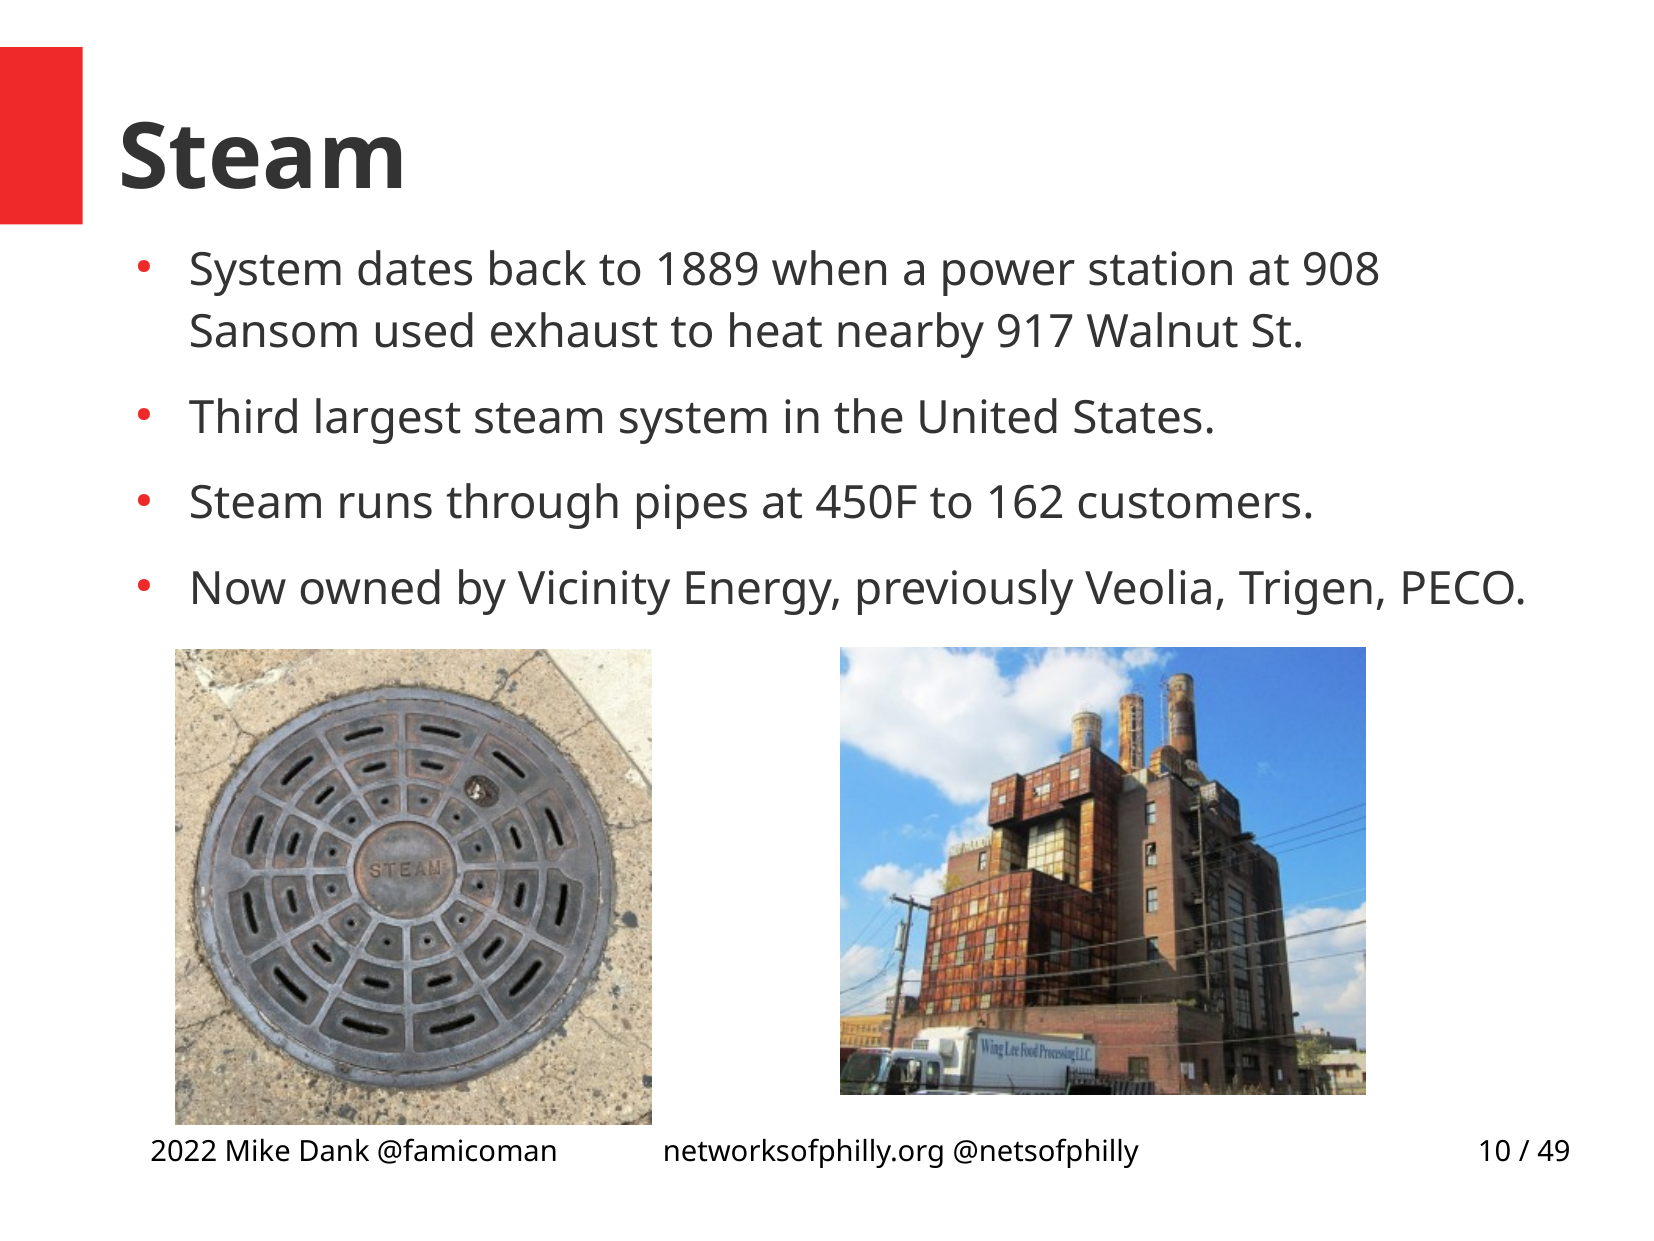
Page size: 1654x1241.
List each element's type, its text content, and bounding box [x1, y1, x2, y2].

picture [175, 649, 652, 1126]
list System dates back to 1889 when a power station at 908 Sansom used exhaust to heat nearby 917 Walnut St. Third largest steam system in the United States. Steam runs through pipes at 450F to 162 customers. Now owned by Vicinity Energy, previously Veolia, Trigen, PECO. [118, 236, 1536, 956]
picture [840, 647, 1366, 1096]
title Steam [118, 49, 1571, 257]
